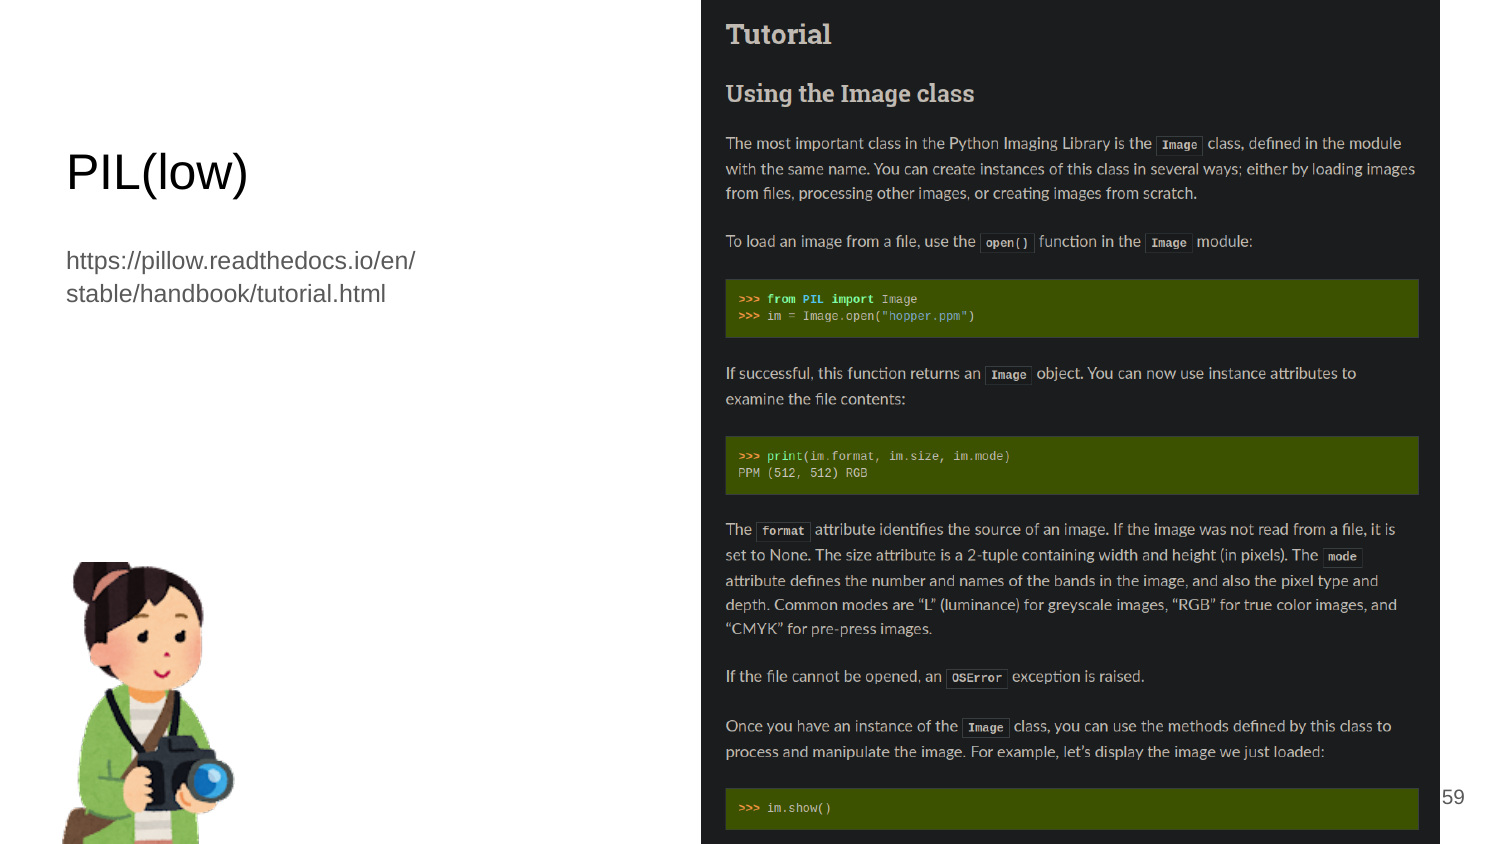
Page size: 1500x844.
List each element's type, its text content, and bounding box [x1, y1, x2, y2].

picture [701, 0, 1440, 844]
slide_number <number> [1389, 764, 1480, 830]
list https://pillow.readthedocs.io/en/stable/handbook/tutorial.html [51, 227, 512, 750]
picture [0, 562, 282, 844]
title PIL(low) [51, 91, 512, 216]
